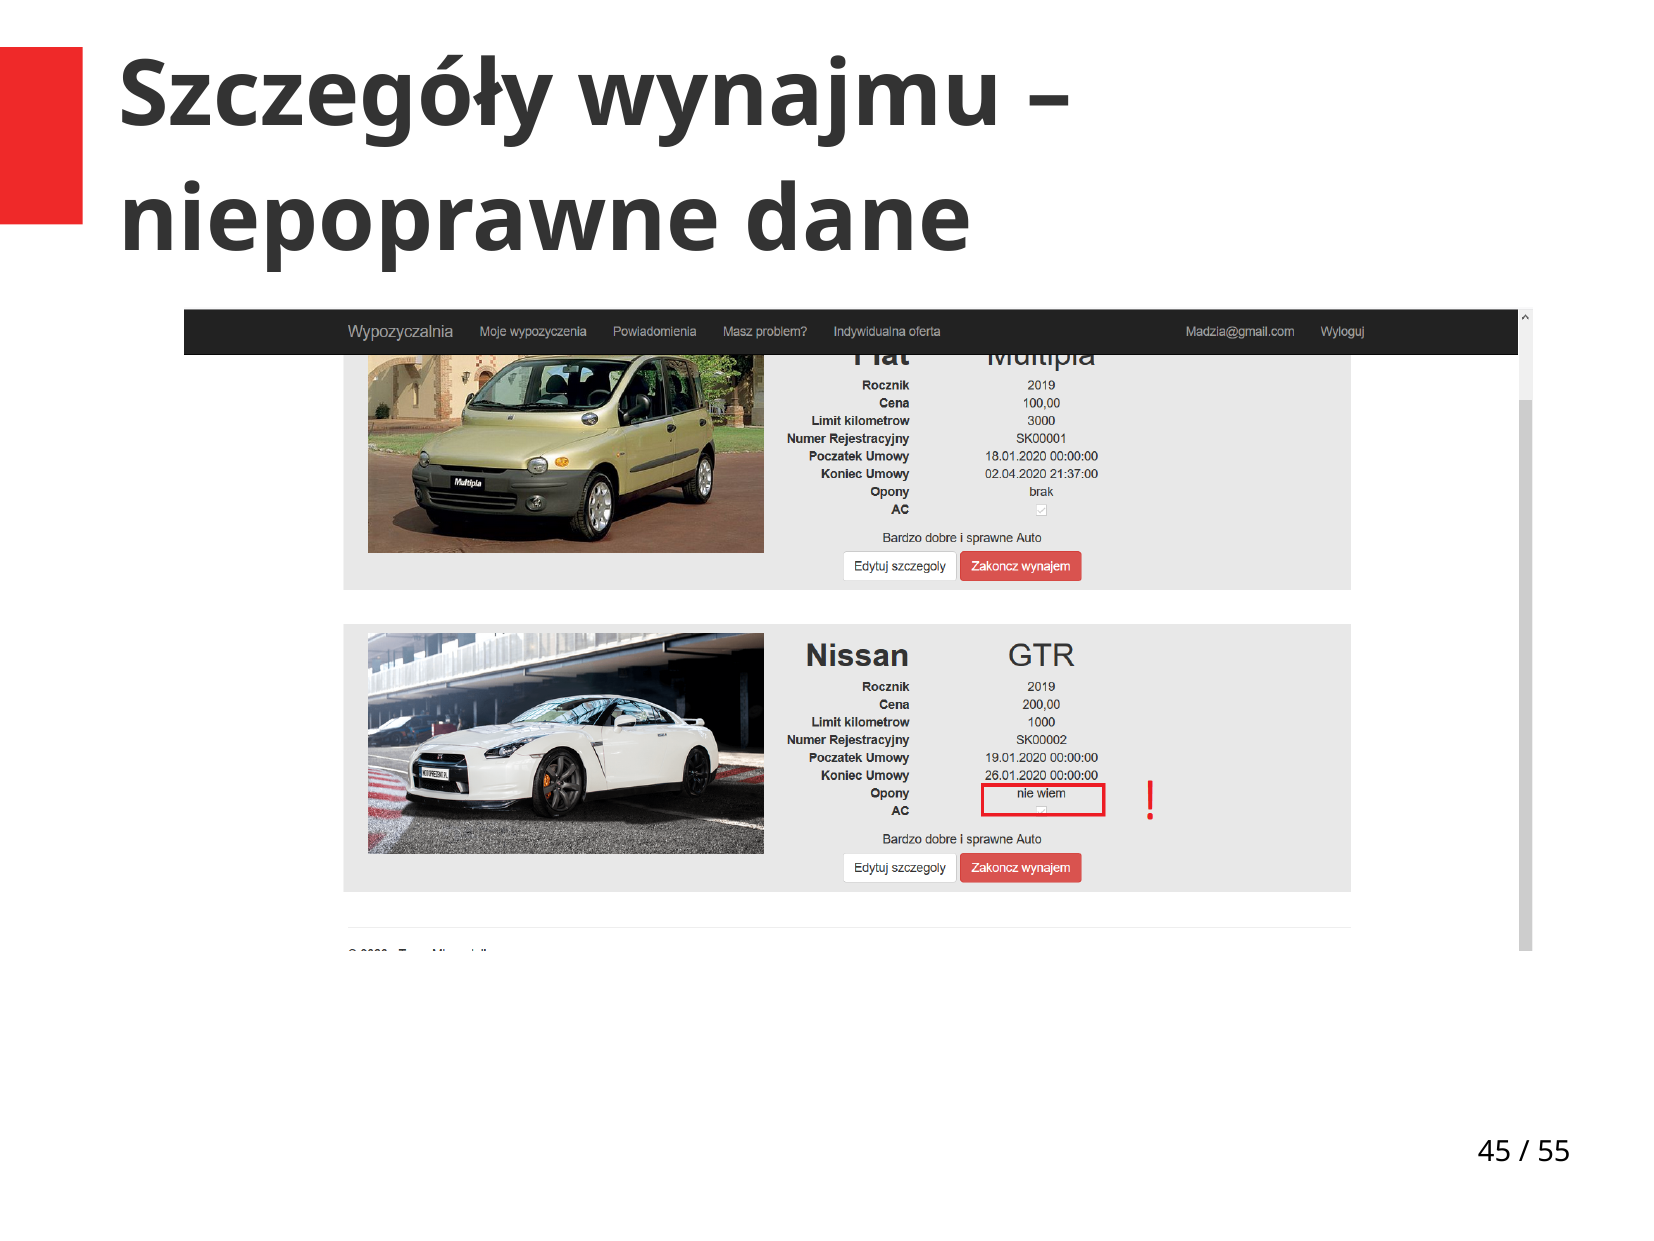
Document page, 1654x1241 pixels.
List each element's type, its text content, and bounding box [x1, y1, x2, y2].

title Szczegóły wynajmu – niepoprawne dane [118, 28, 1571, 278]
picture [184, 307, 1536, 1073]
